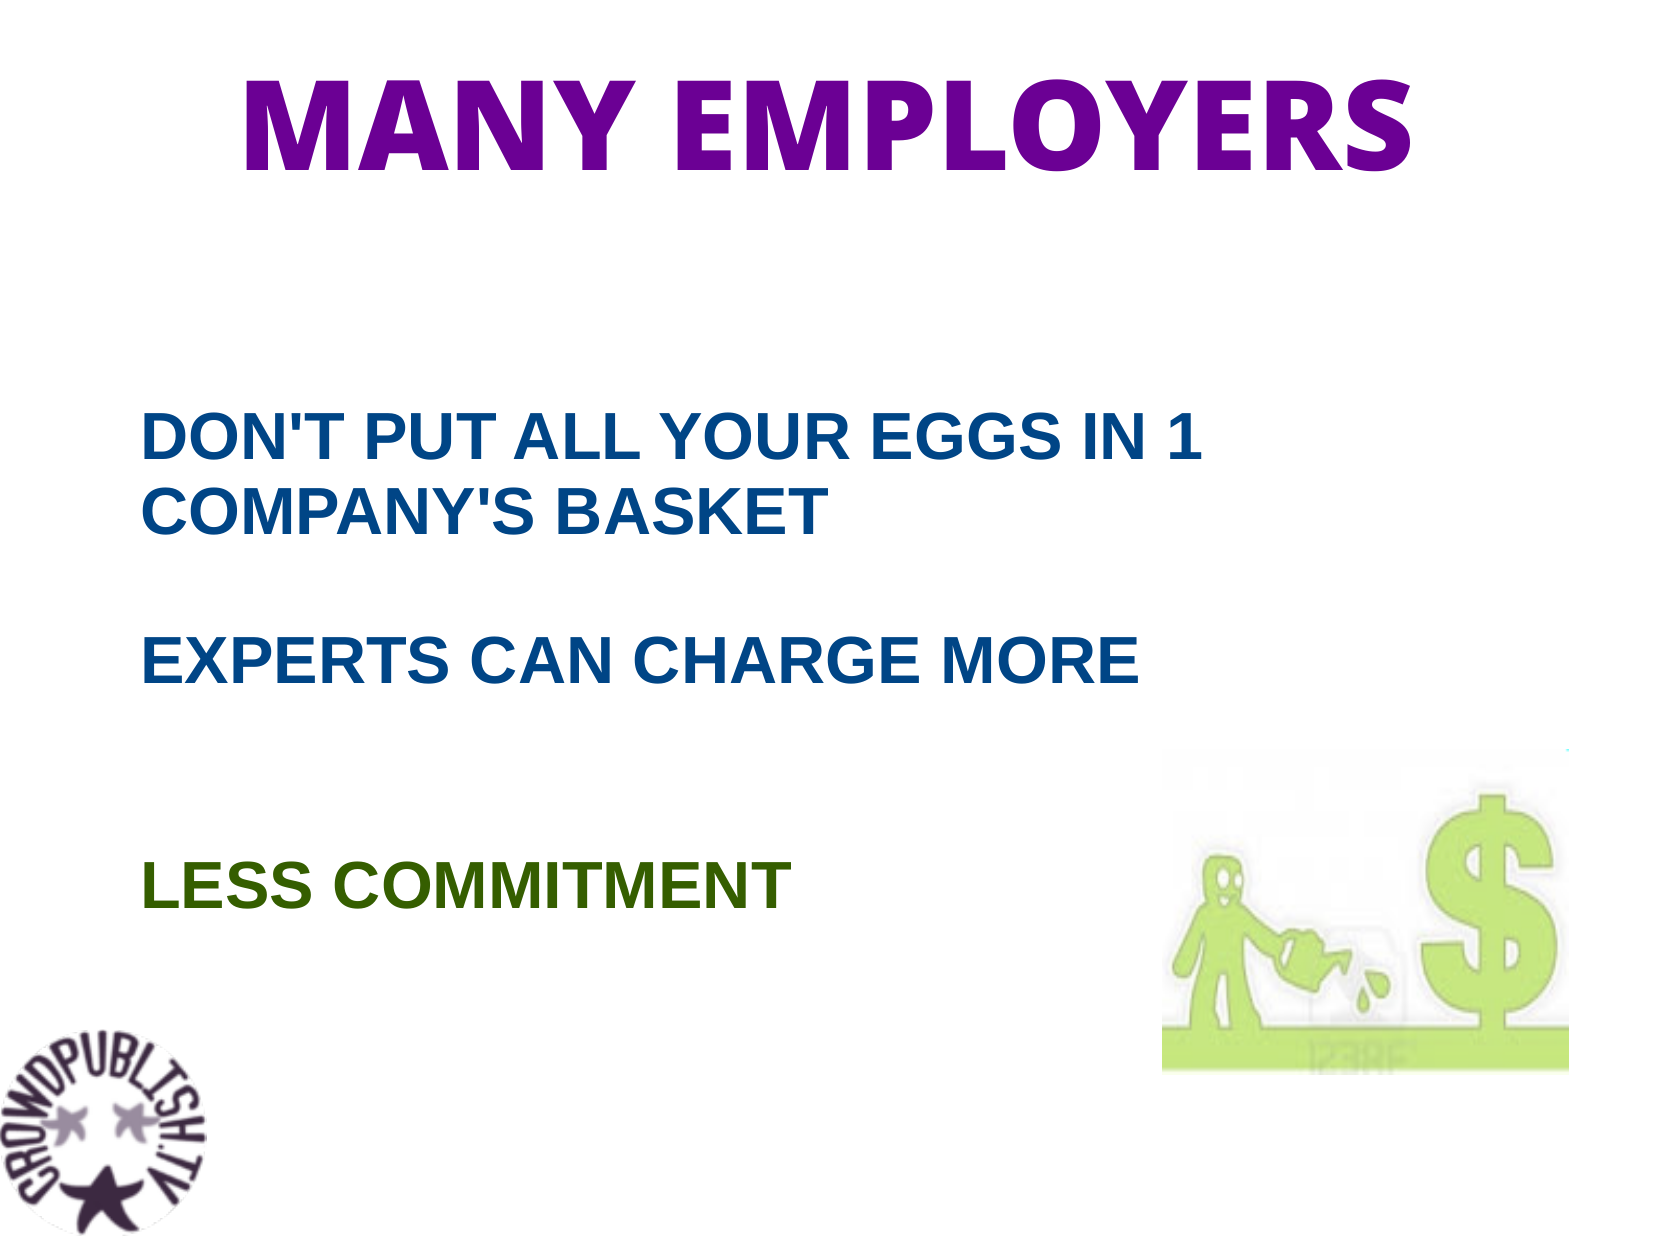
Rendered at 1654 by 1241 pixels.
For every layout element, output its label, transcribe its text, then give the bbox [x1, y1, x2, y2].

picture [0, 1029, 207, 1238]
text_box MANY EMPLOYERS [23, 2, 1630, 242]
picture [1162, 750, 1569, 1075]
subtitle DON'T PUT ALL YOUR EGGS IN 1 COMPANY'S BASKET EXPERTS CAN CHARGE MORE LESS COMMITMENT [140, 282, 1427, 1039]
